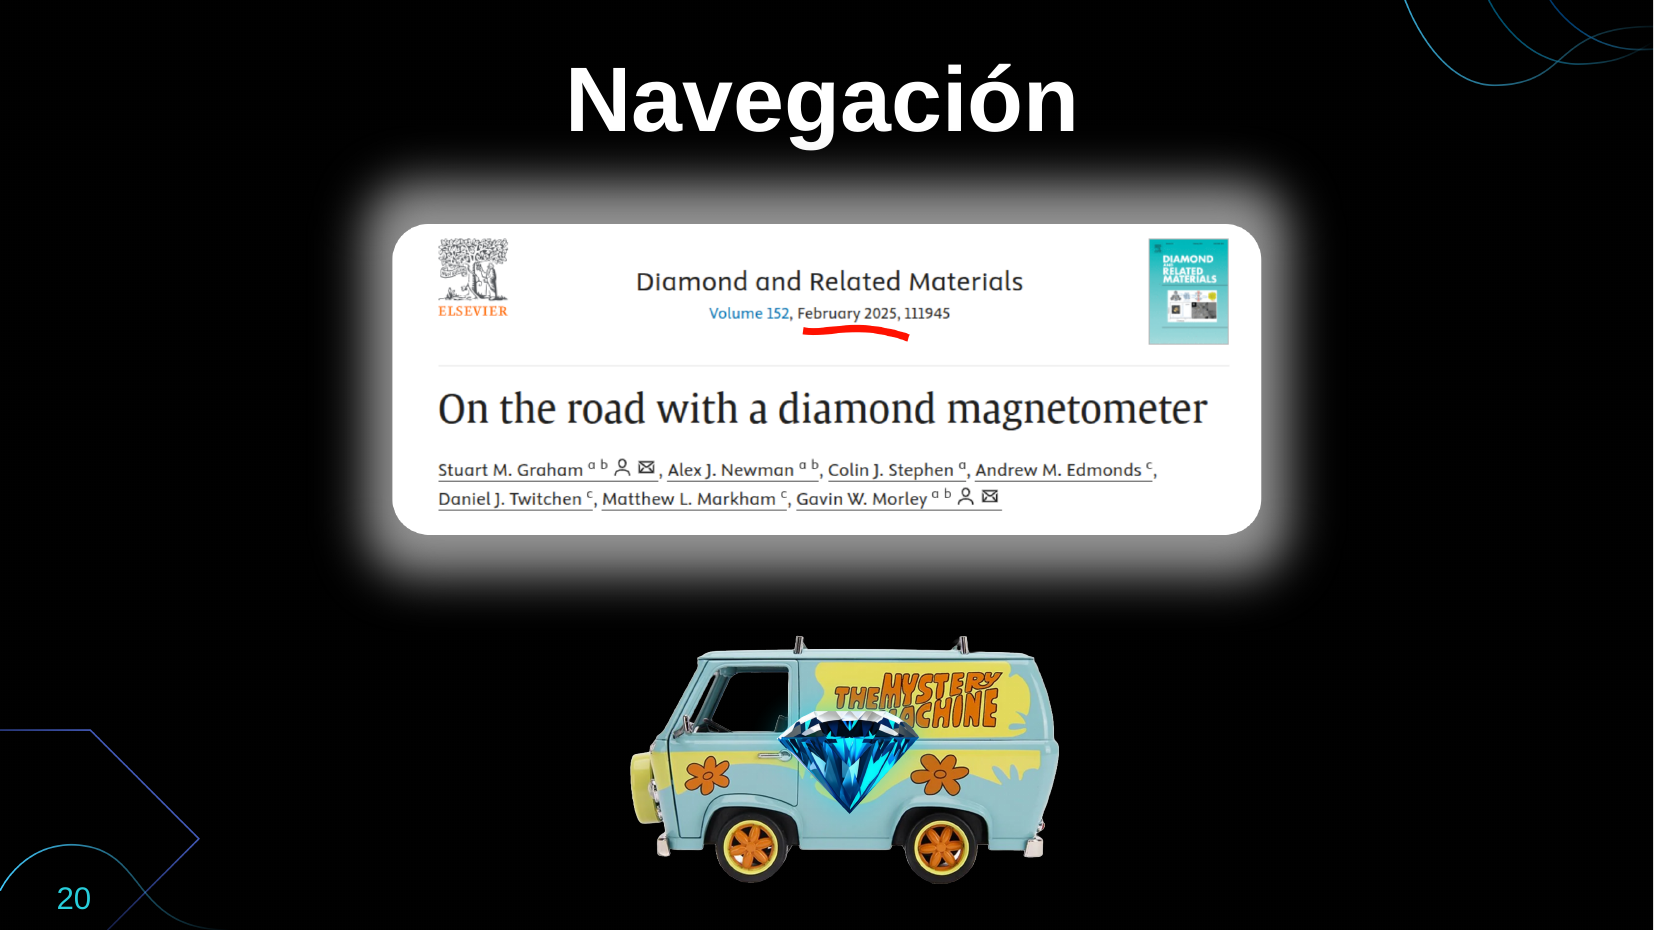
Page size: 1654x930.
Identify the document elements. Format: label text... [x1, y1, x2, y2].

picture [0, 0, 1654, 930]
text_box Navegación [551, 40, 1102, 126]
text_box <number> [42, 873, 215, 930]
